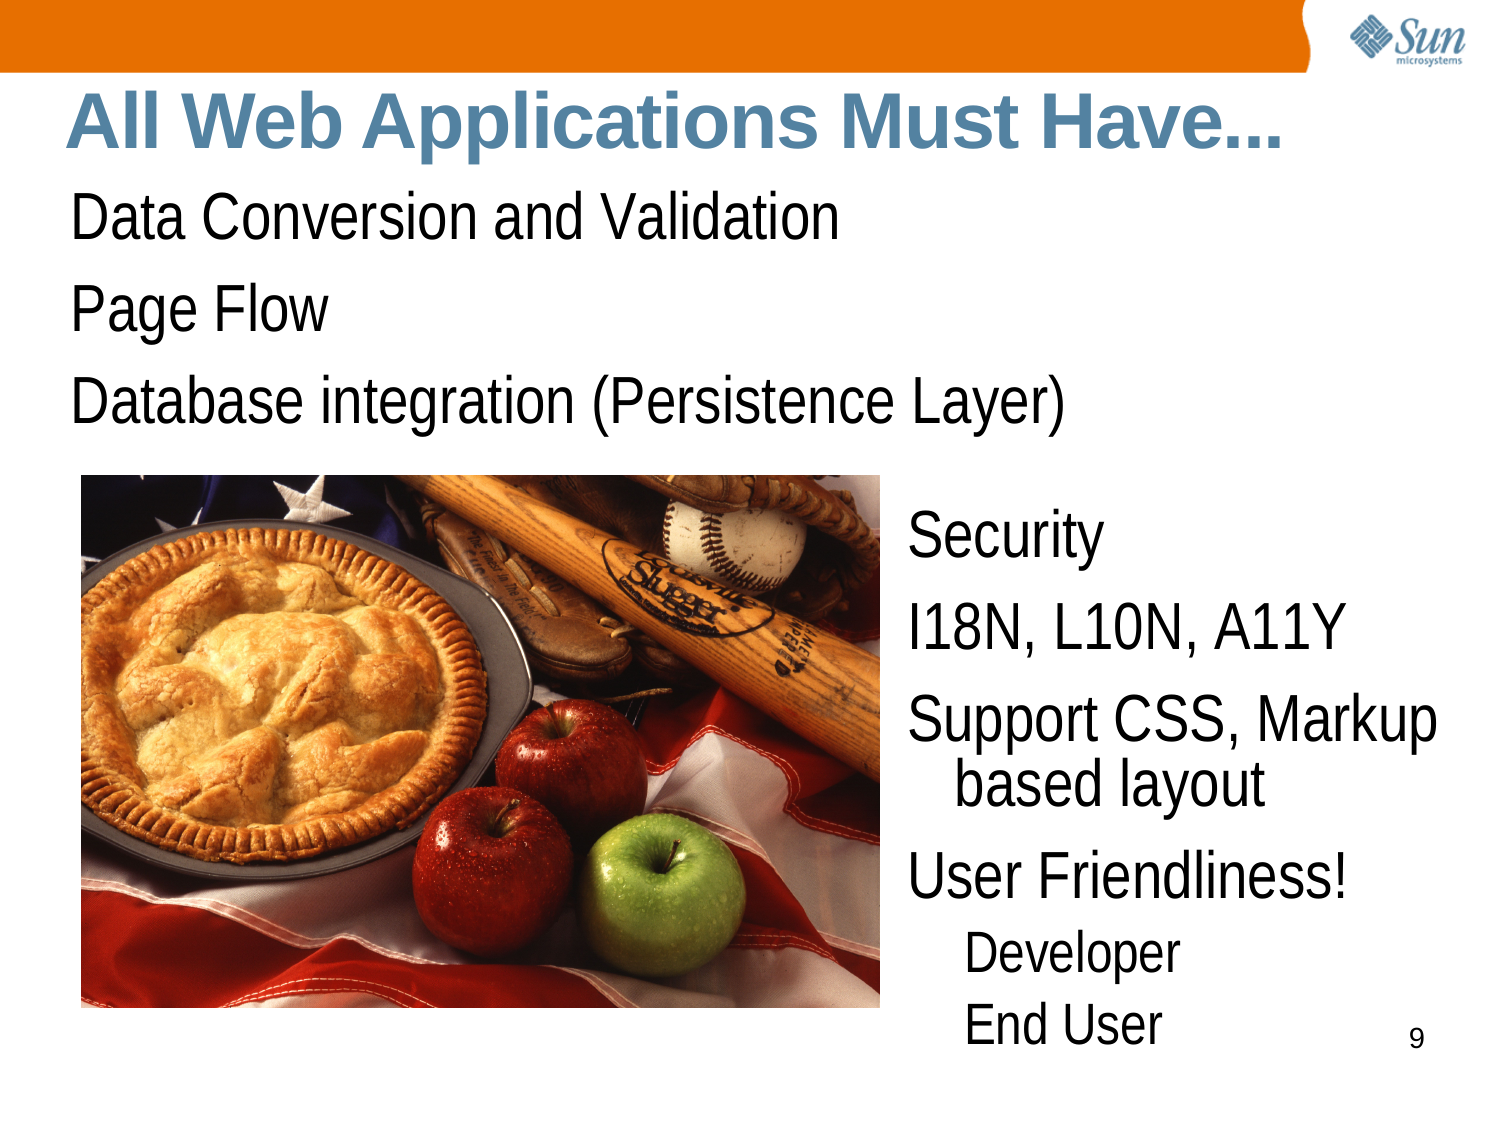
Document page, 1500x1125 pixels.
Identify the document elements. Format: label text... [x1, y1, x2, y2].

list Data Conversion and Validation Page Flow Database integration (Persistence Layer) [51, 187, 1453, 1029]
picture [81, 475, 880, 1008]
title All Web Applications Must Have... [64, 84, 1427, 189]
list Security I18N, L10N, A11Y Support CSS, Markup based layout User Friendliness! Developer End User [887, 504, 1478, 1069]
picture [0, 0, 1500, 75]
